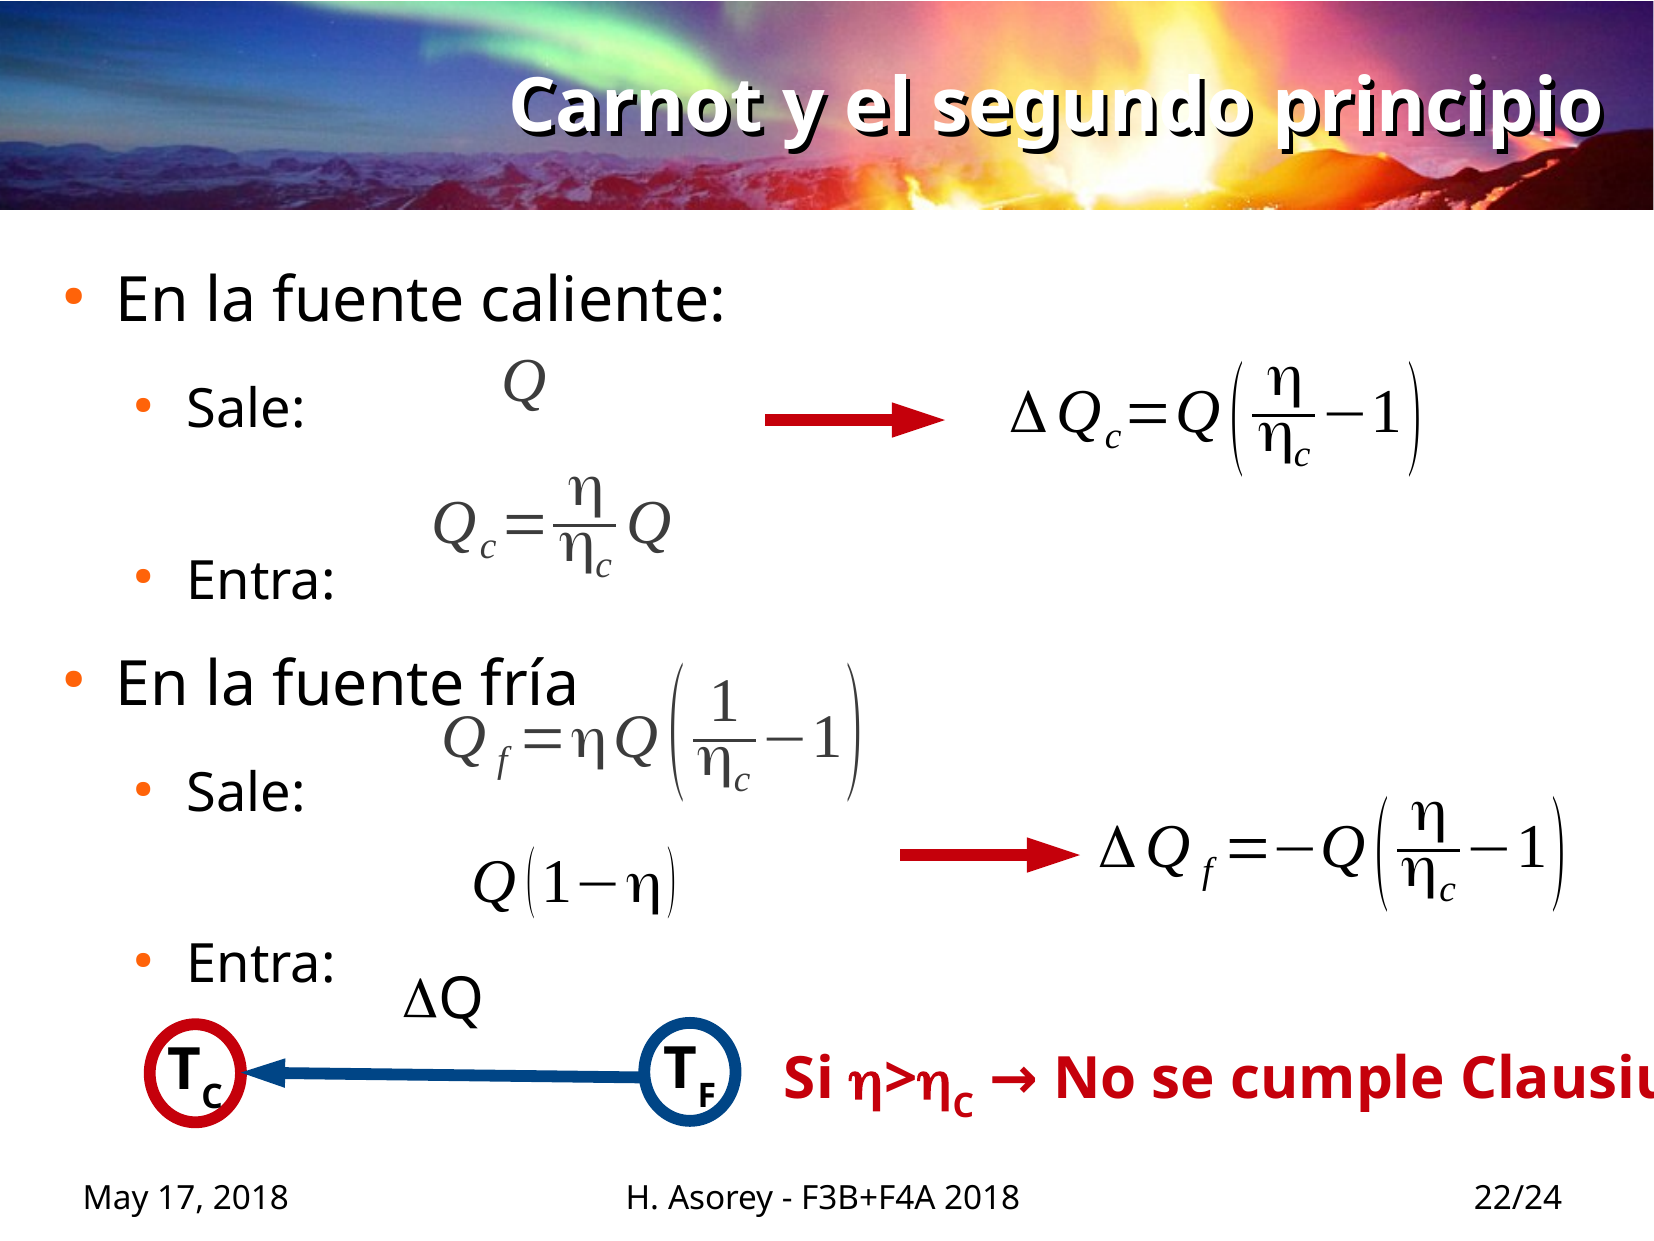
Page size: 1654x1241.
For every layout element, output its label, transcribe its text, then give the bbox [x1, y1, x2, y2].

chart [425, 474, 681, 586]
text_box Si h>hC → No se cumple Clausius [769, 1029, 1617, 1129]
chart [1001, 357, 1429, 481]
list En la fuente caliente: Sale: Entra: En la fuente fría Sale: Entra: [45, 255, 1606, 1156]
text_box TF [644, 1022, 736, 1121]
title Carnot y el segundo principio [45, 15, 1606, 191]
text_box TC [149, 1024, 241, 1123]
chart [494, 345, 556, 415]
chart [1091, 792, 1574, 916]
chart [435, 660, 871, 806]
picture [0, 1, 1654, 210]
chart [465, 843, 684, 923]
